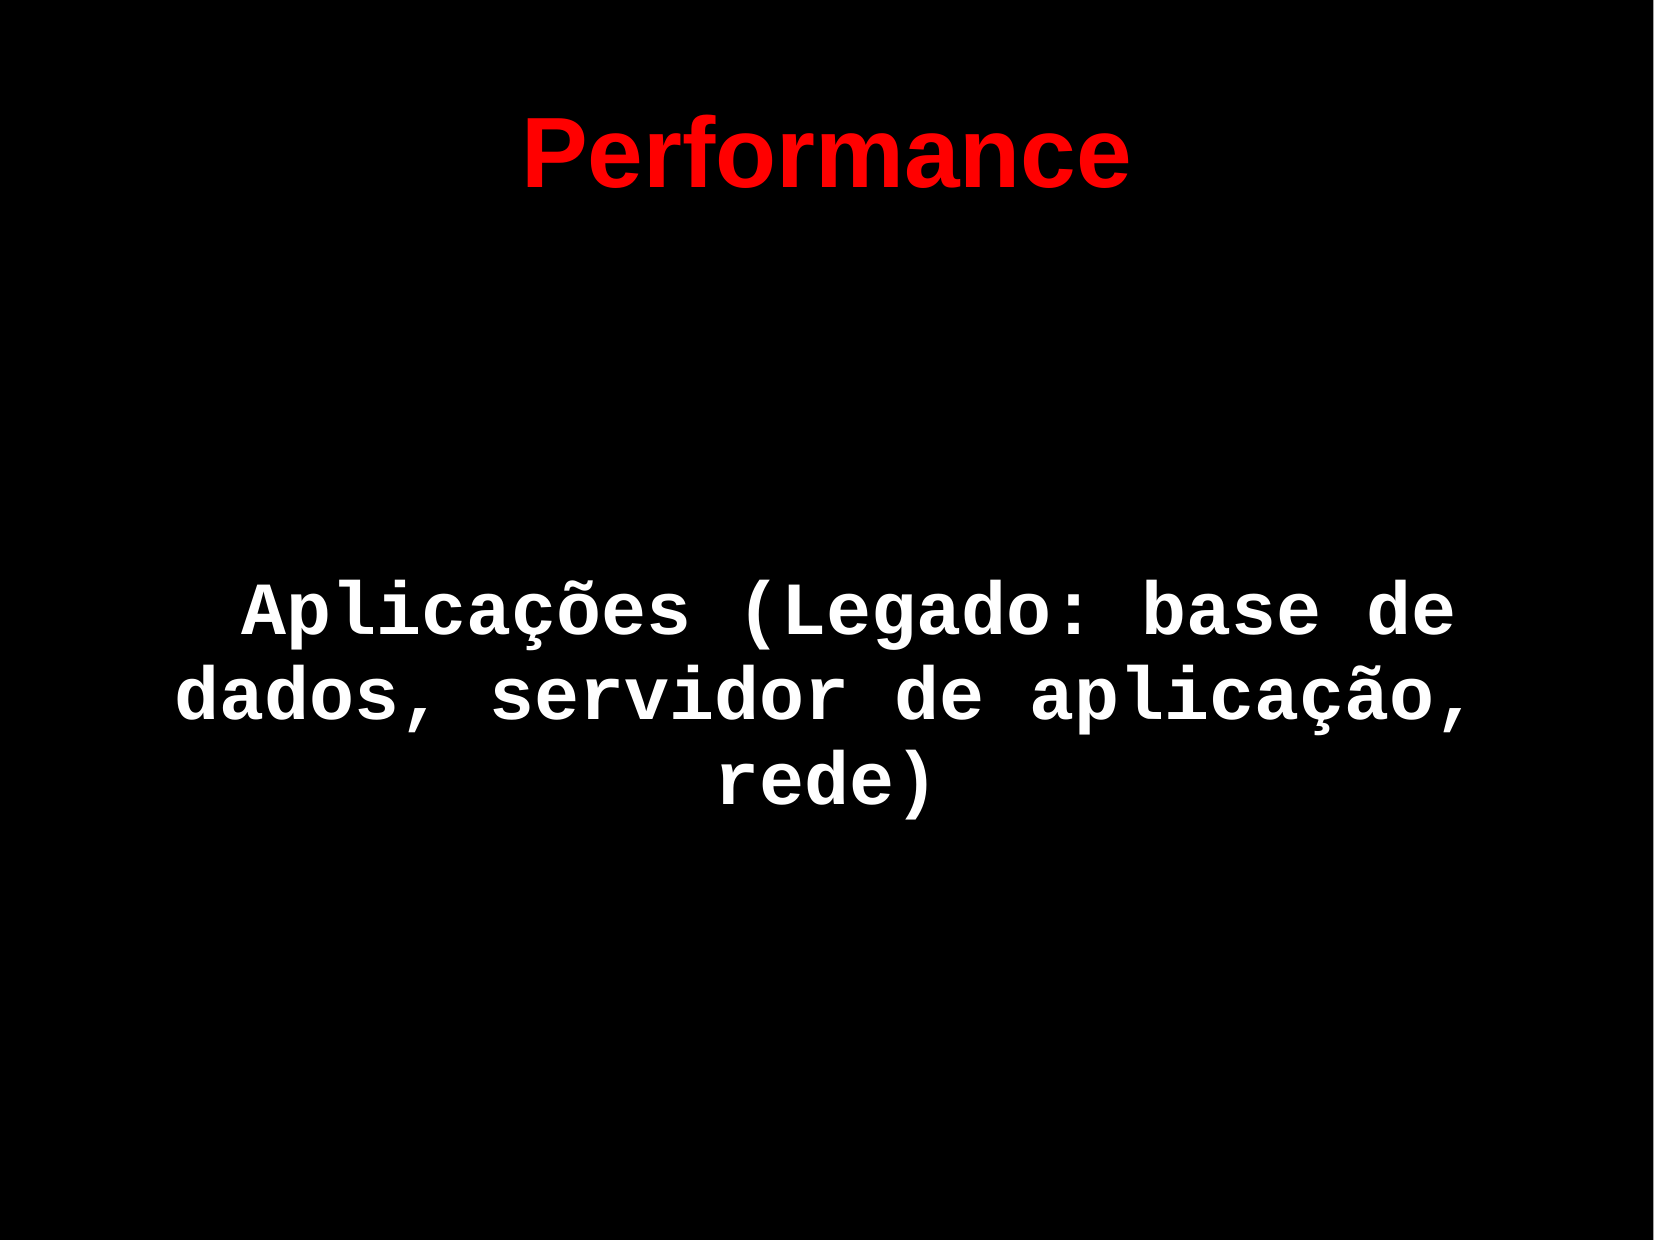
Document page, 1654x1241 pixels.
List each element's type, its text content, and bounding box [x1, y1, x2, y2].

subtitle Aplicações (Legado: base de dados, servidor de aplicação, rede) [82, 290, 1571, 1109]
title Performance [82, 49, 1571, 257]
